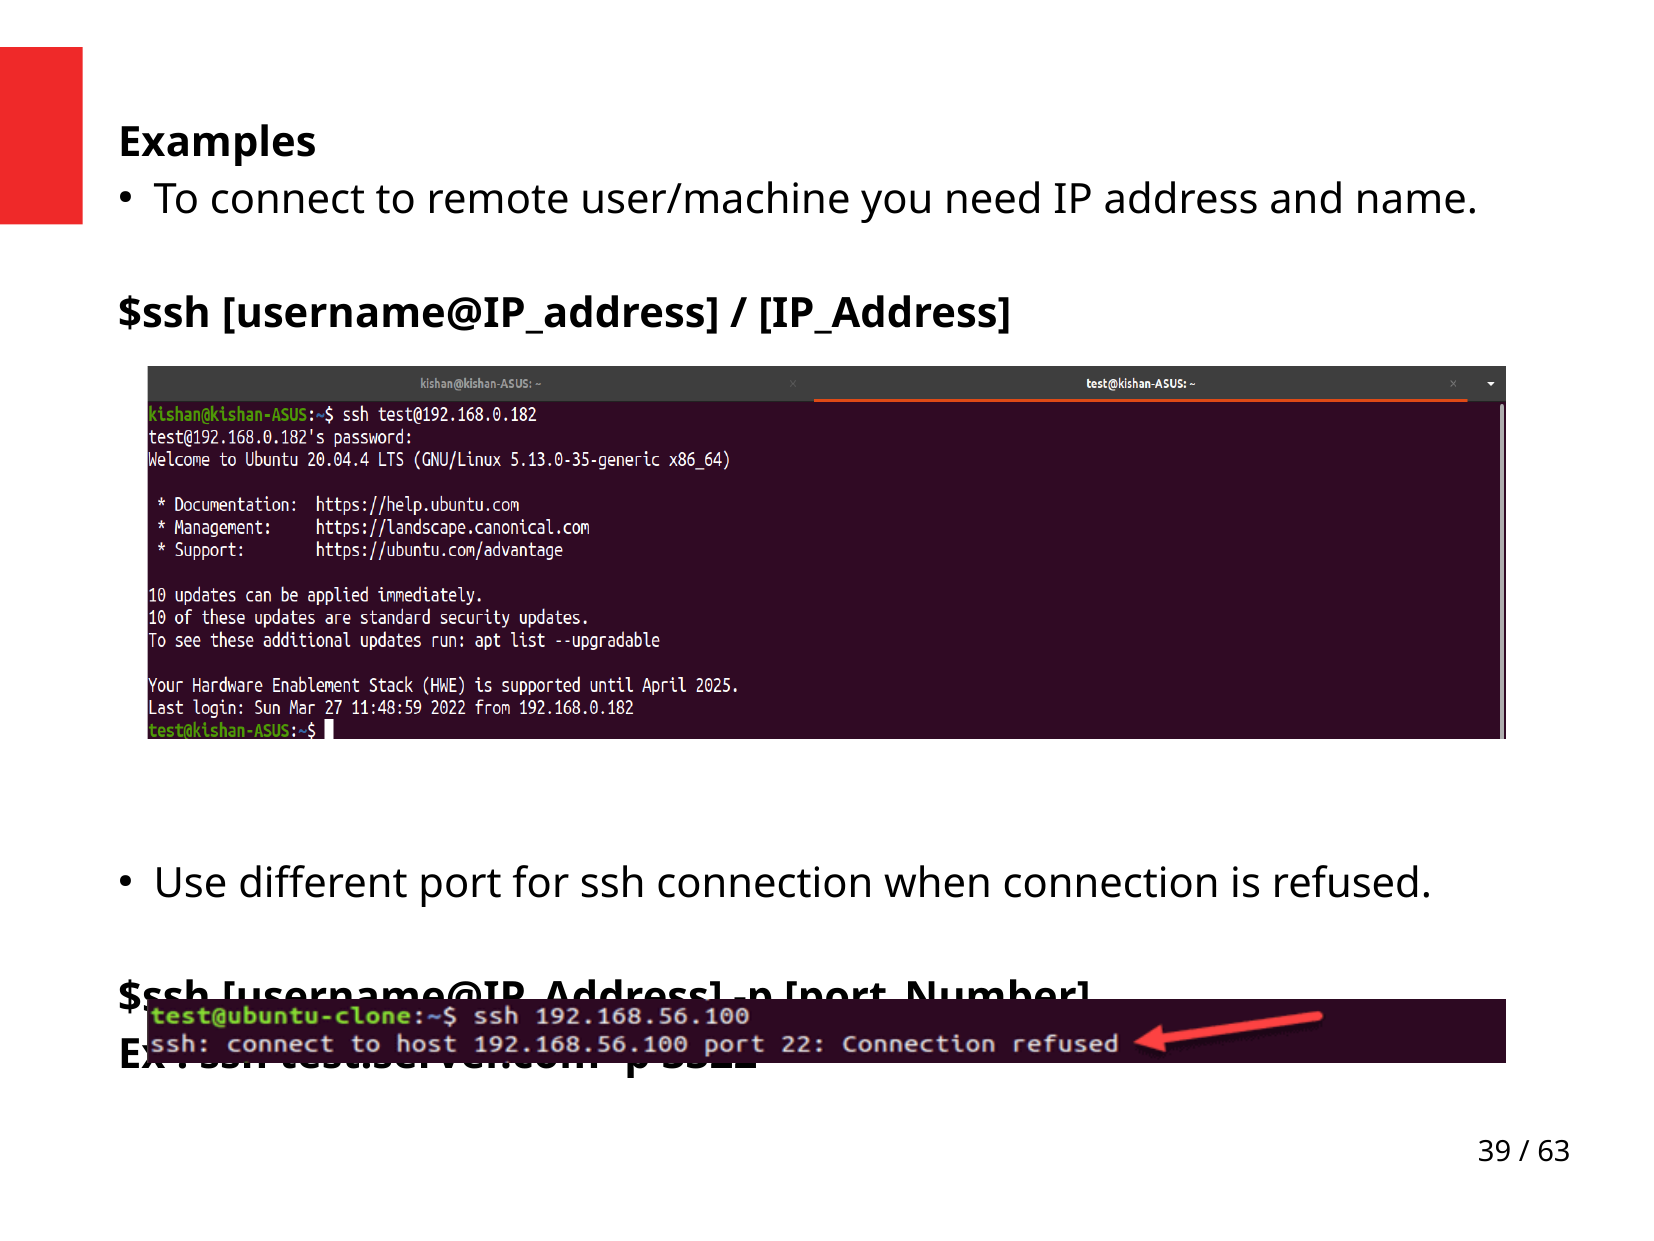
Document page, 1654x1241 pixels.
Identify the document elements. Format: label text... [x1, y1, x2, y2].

subtitle Examples To connect to remote user/machine you need IP address and name. $ssh [username@IP_address] / [IP_Address] Use different port for ssh connection when connection is refused. $ssh [username@IP_Address] -p [port_Number] Ex : ssh test.server.com -p 3322 [118, 112, 1536, 1179]
picture [147, 999, 1506, 1063]
picture [147, 366, 1506, 739]
